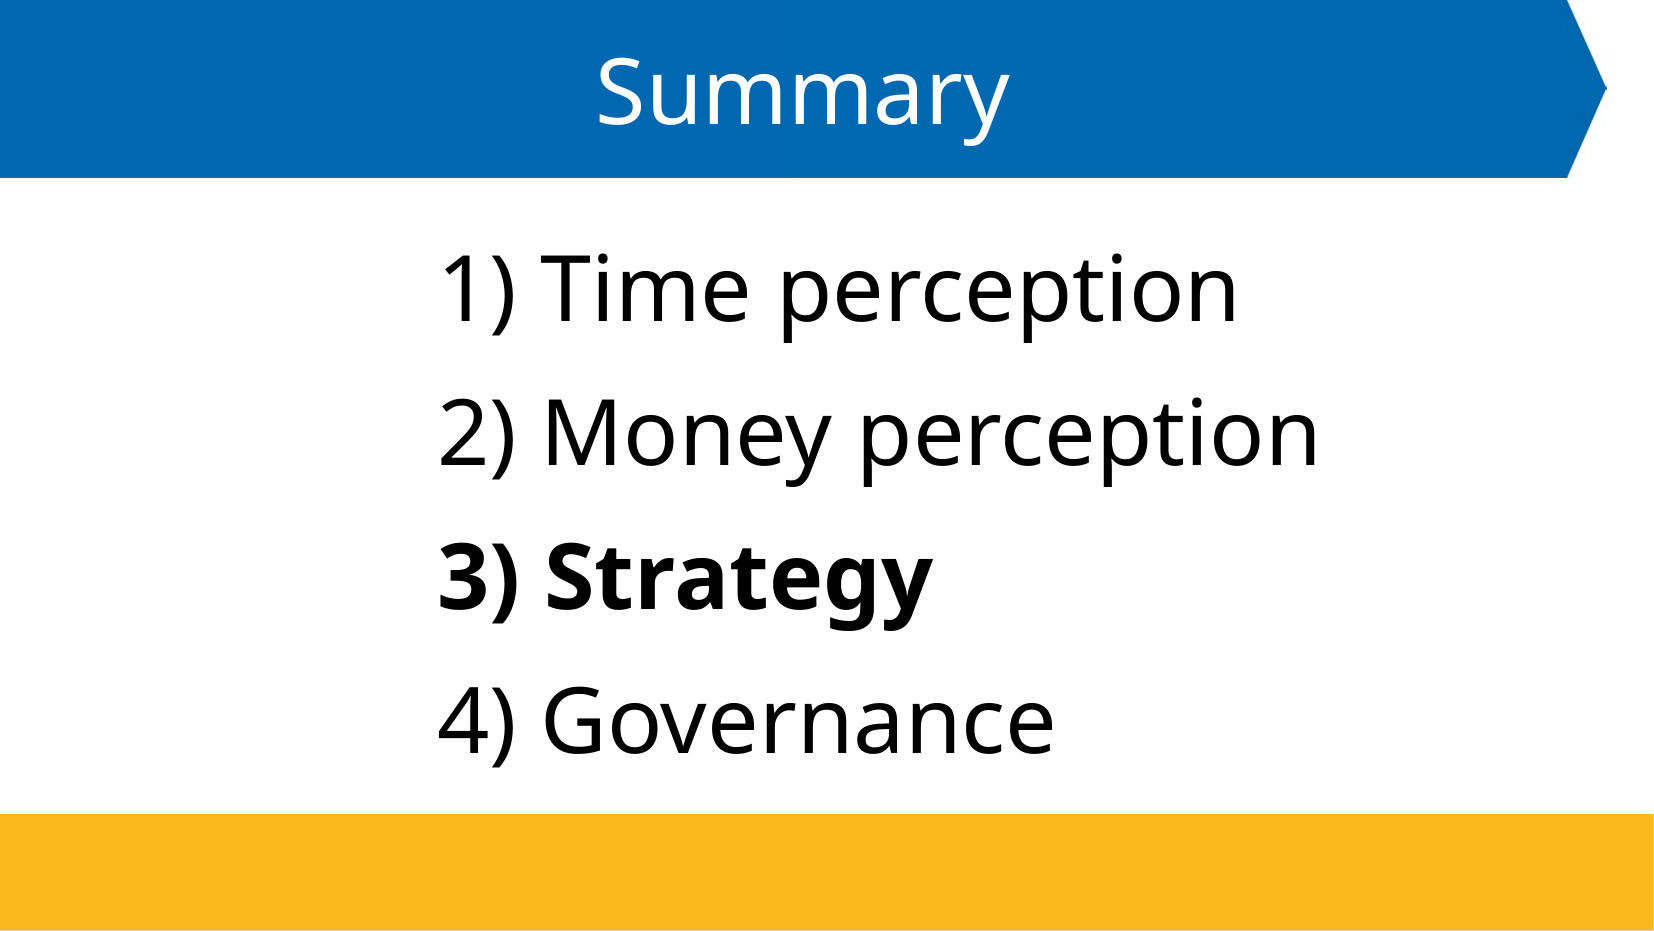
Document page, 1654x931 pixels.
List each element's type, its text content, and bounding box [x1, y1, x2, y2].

picture [0, 814, 1654, 931]
subtitle Time perception Money perception Strategy Governance [437, 211, 1559, 774]
picture [0, 0, 1607, 178]
title Summary [59, 23, 1548, 154]
